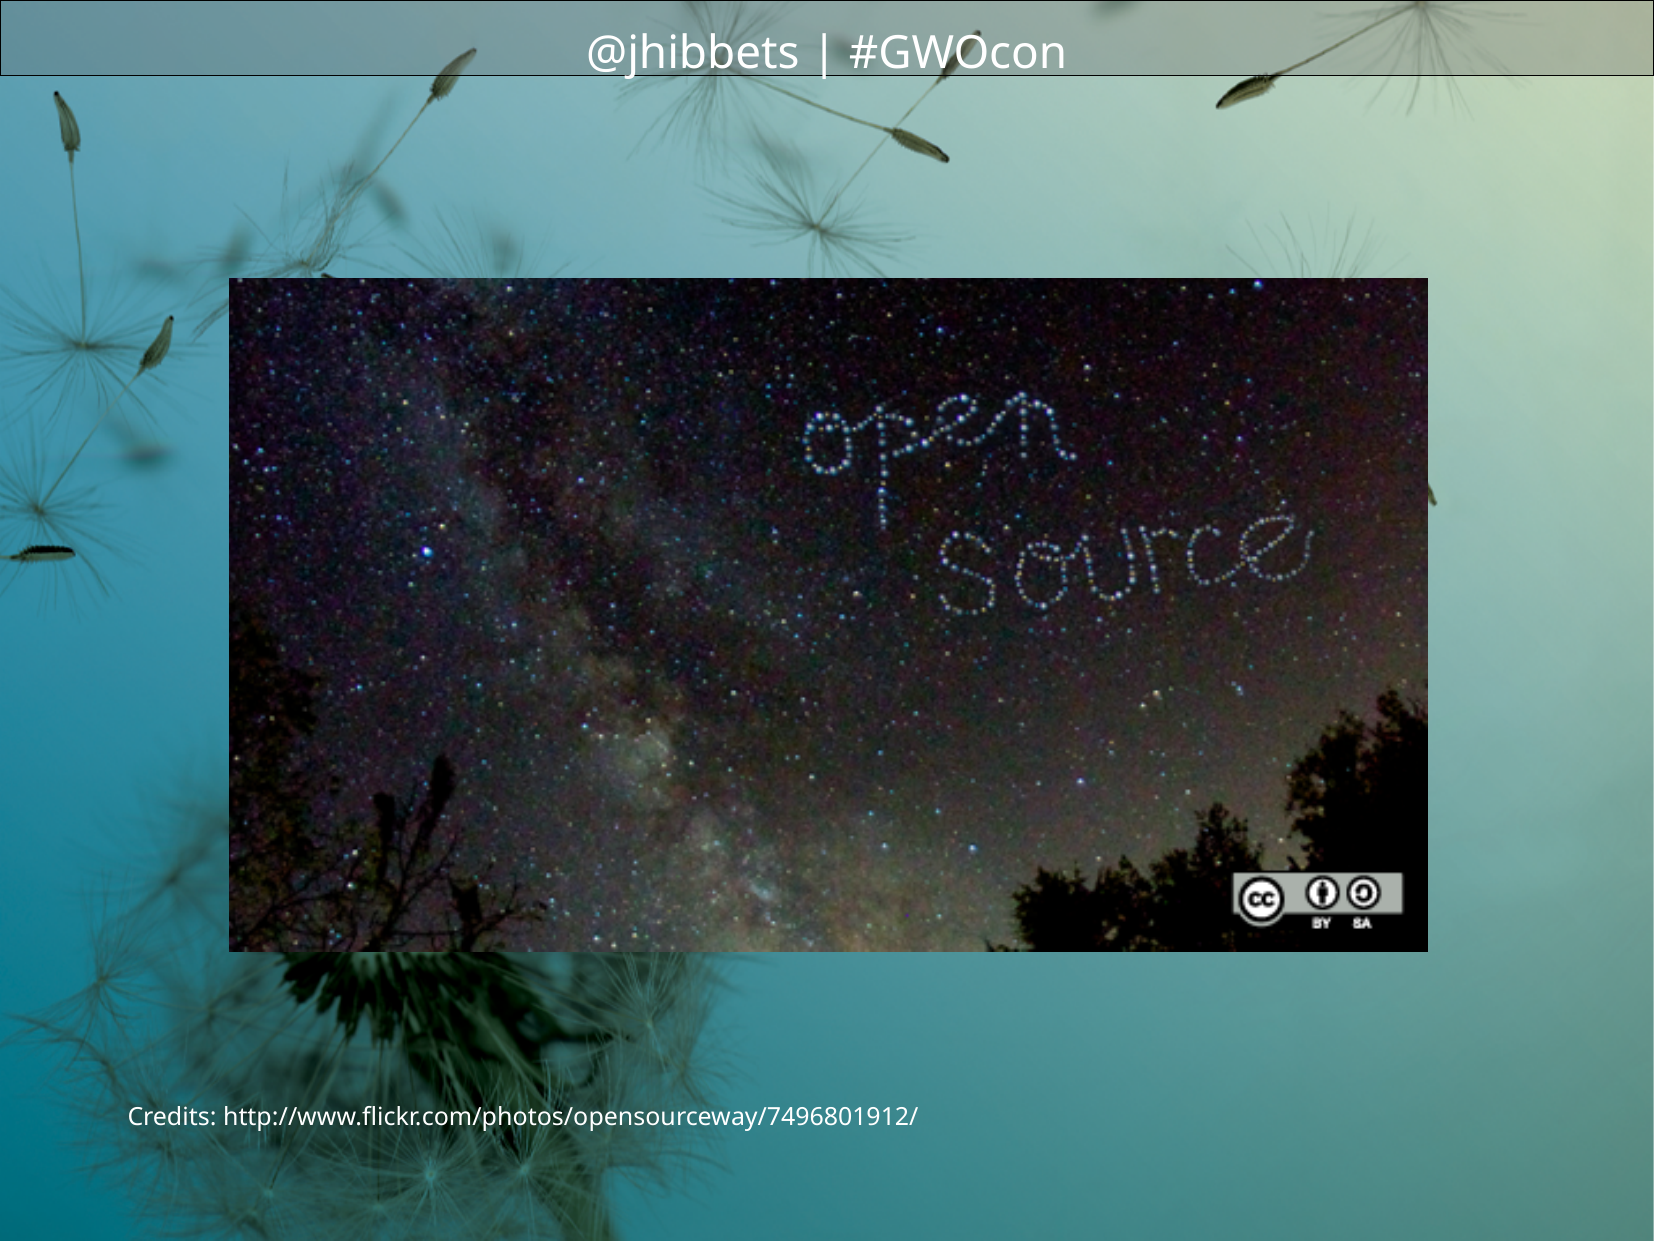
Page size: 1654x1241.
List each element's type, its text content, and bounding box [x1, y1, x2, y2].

text_box Credits: http://www.flickr.com/photos/opensourceway/7496801912/ [112, 1091, 1171, 1135]
picture [0, 76, 1654, 1241]
